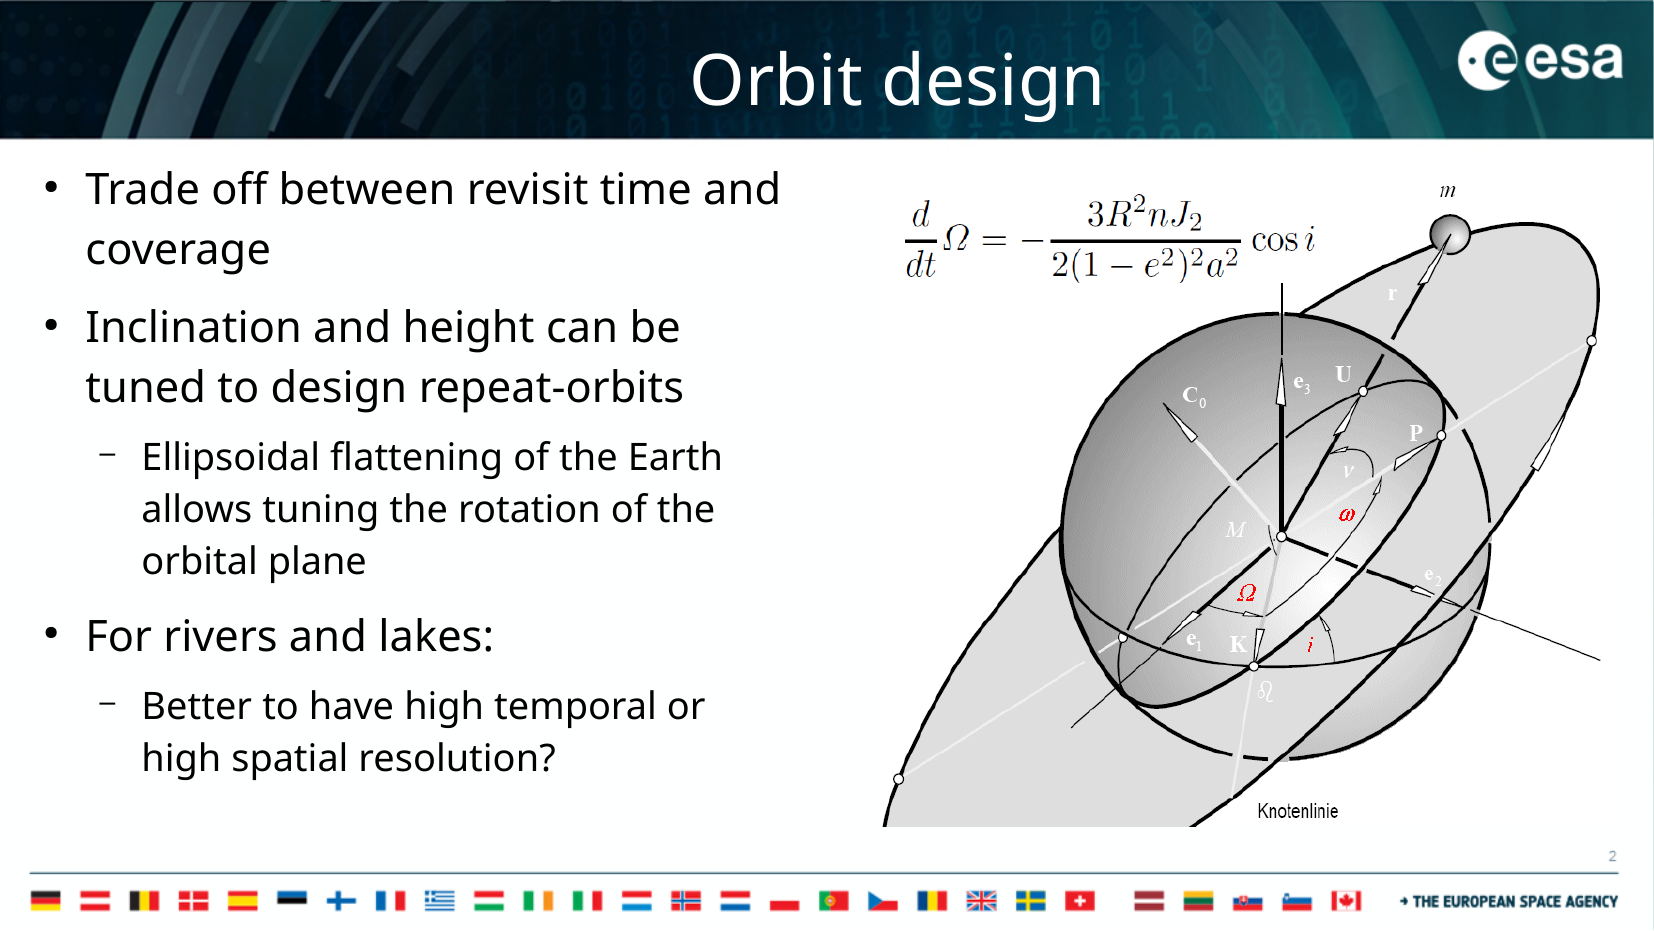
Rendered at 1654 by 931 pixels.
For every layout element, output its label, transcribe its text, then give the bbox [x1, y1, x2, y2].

list Trade off between revisit time and coverage Inclination and height can be tuned to design repeat-orbits Ellipsoidal flattening of the Earth allows tuning the rotation of the orbital plane For rivers and lakes: Better to have high temporal or high spatial resolution? [29, 158, 788, 790]
title Orbit design [225, 13, 1571, 142]
picture [0, 0, 1654, 931]
